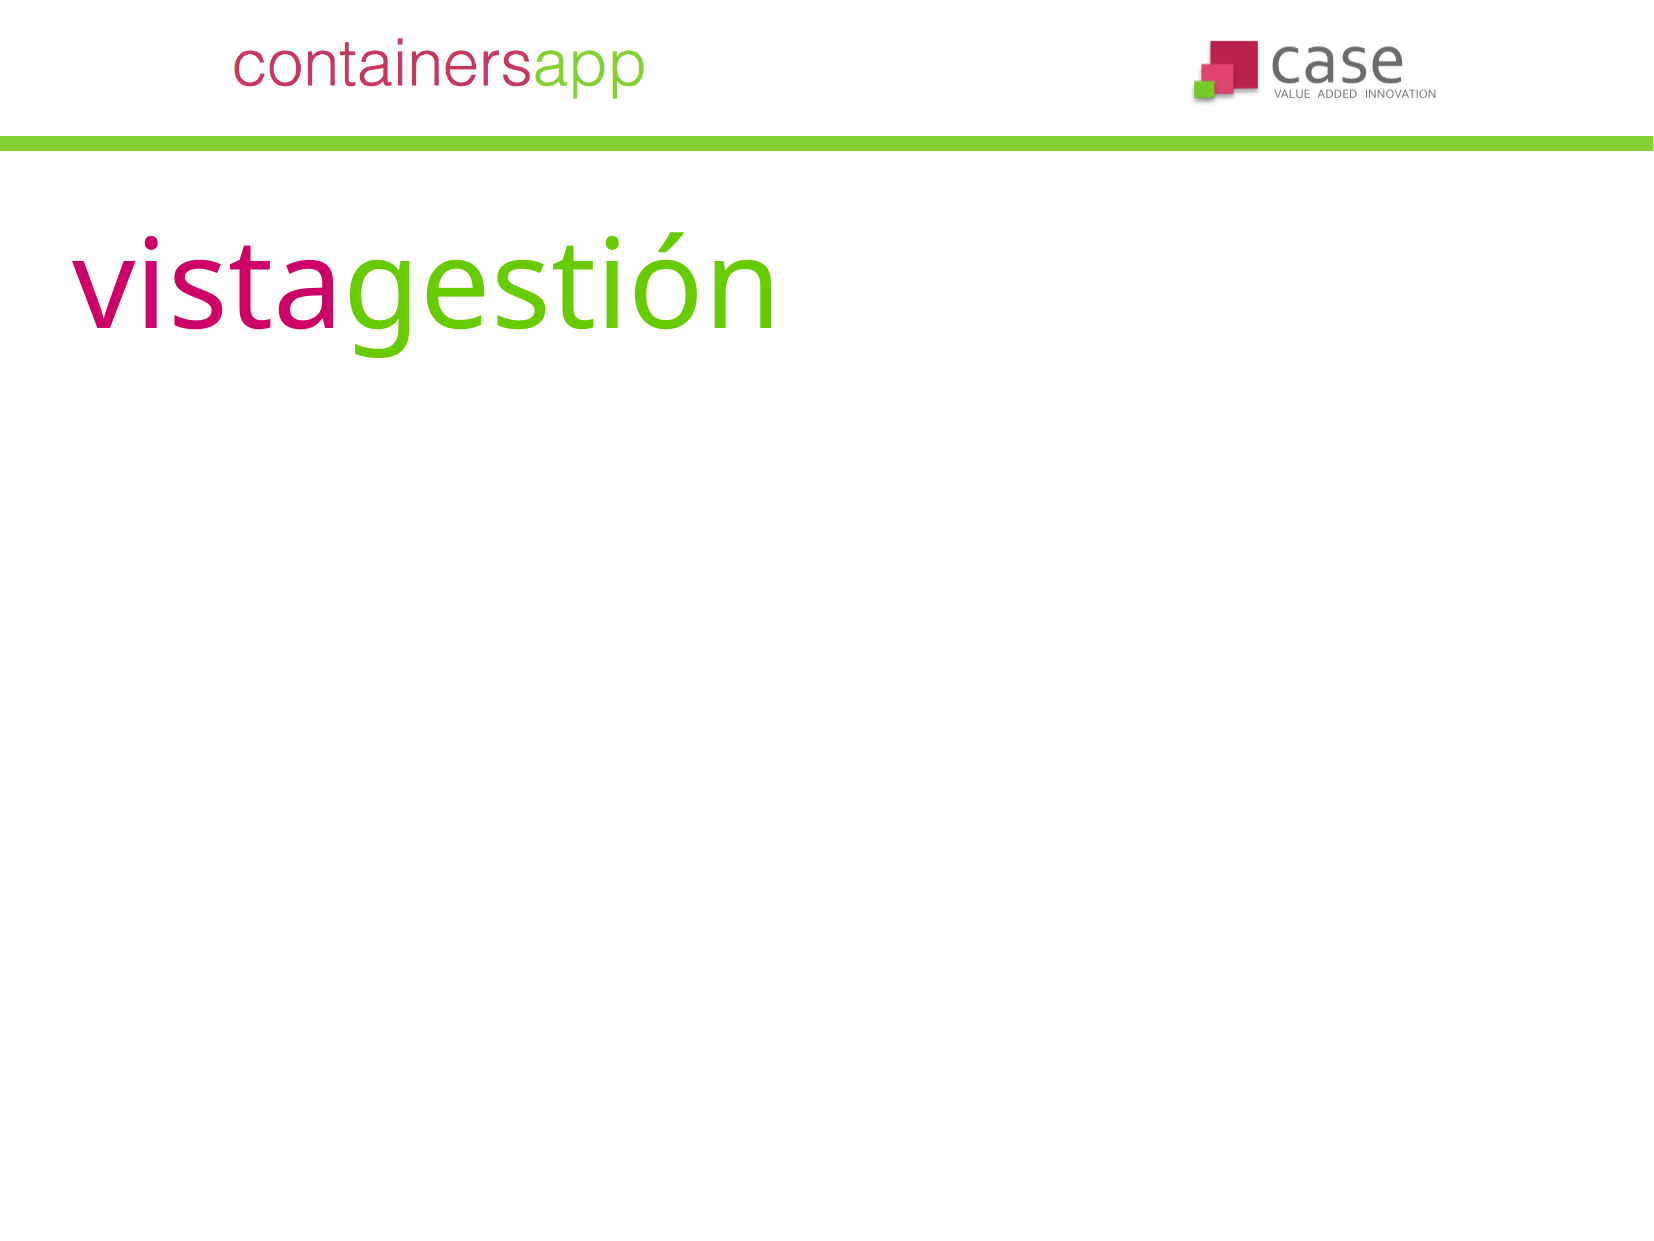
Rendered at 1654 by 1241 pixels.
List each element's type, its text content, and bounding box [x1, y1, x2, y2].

picture [0, 5, 1654, 151]
title vistagestión - [72, 207, 1561, 507]
